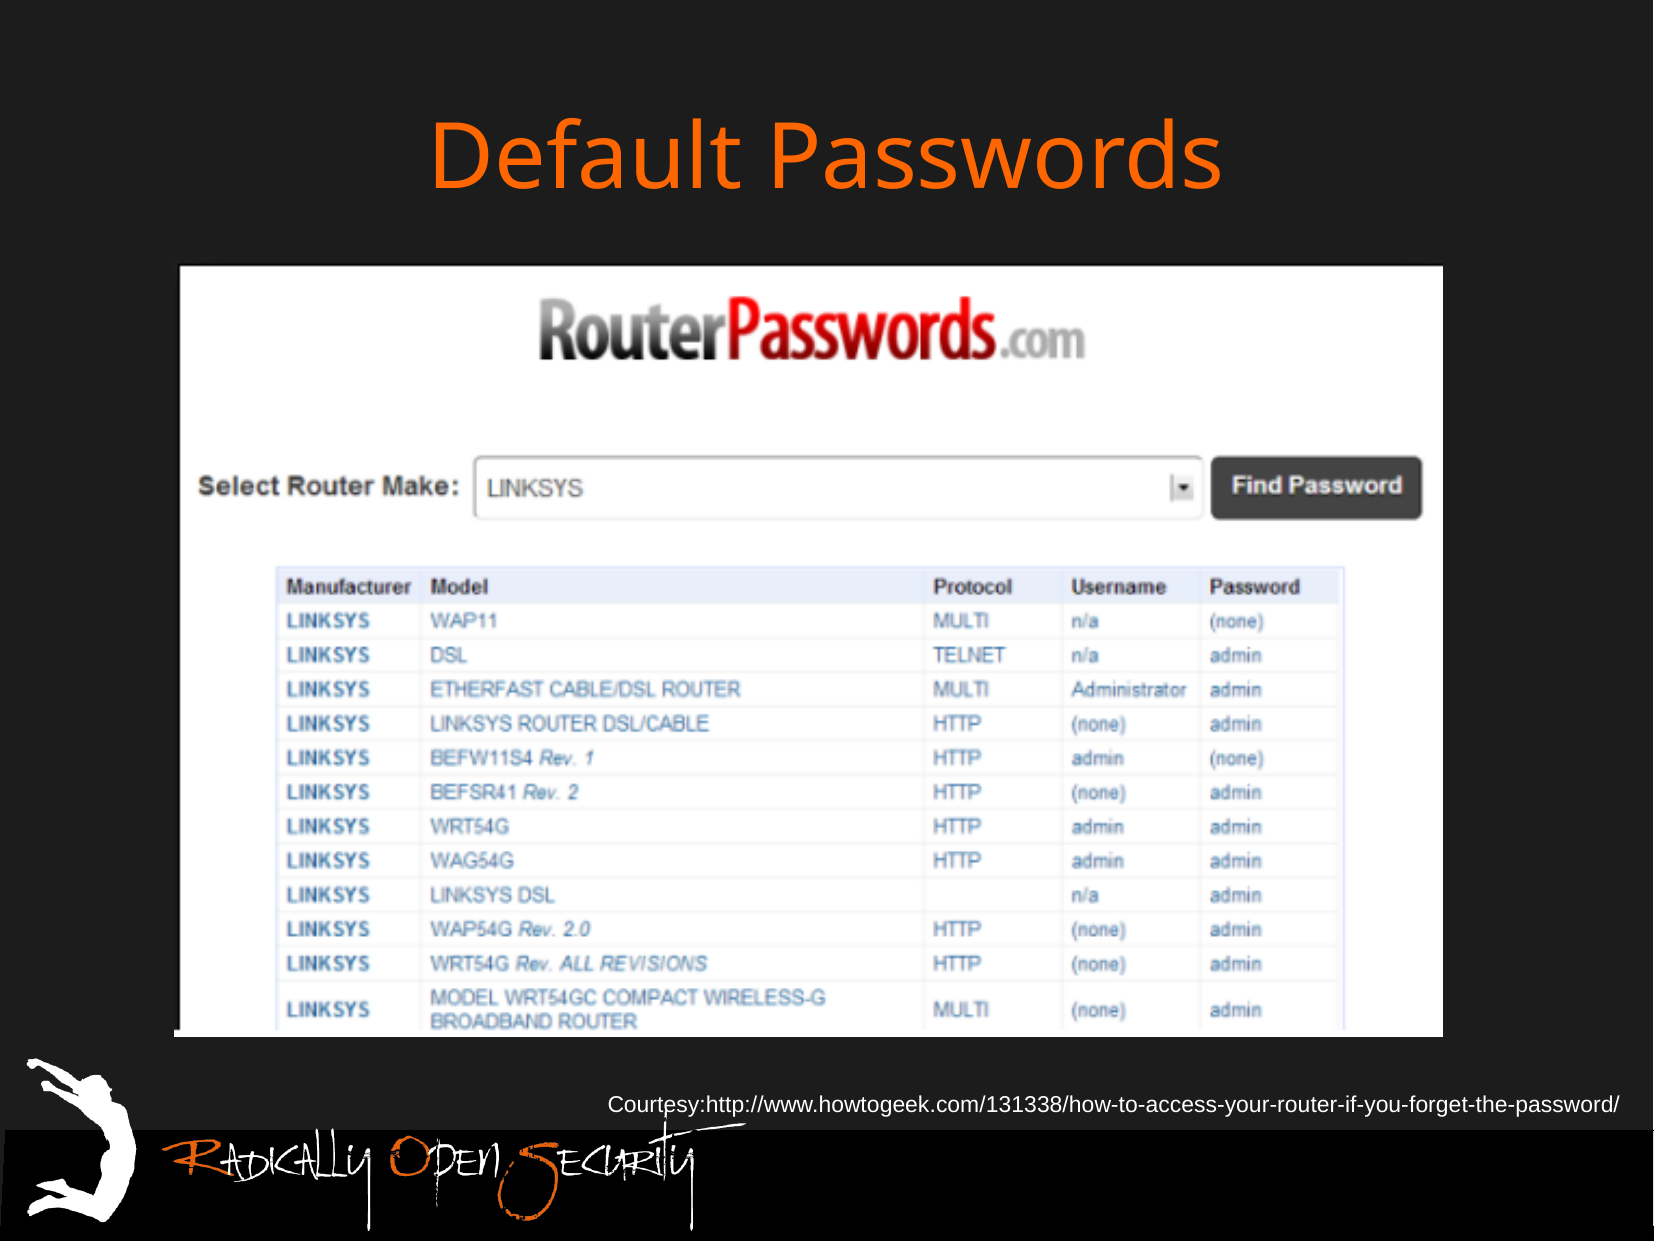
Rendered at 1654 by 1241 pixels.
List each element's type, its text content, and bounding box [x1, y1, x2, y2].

picture [0, 260, 1443, 1241]
text_box Courtesy:http://www.howtogeek.com/131338/how-to-access-your-router-if-you-forget-the-password/ [592, 1083, 1637, 1127]
title Default Passwords [82, 49, 1571, 257]
